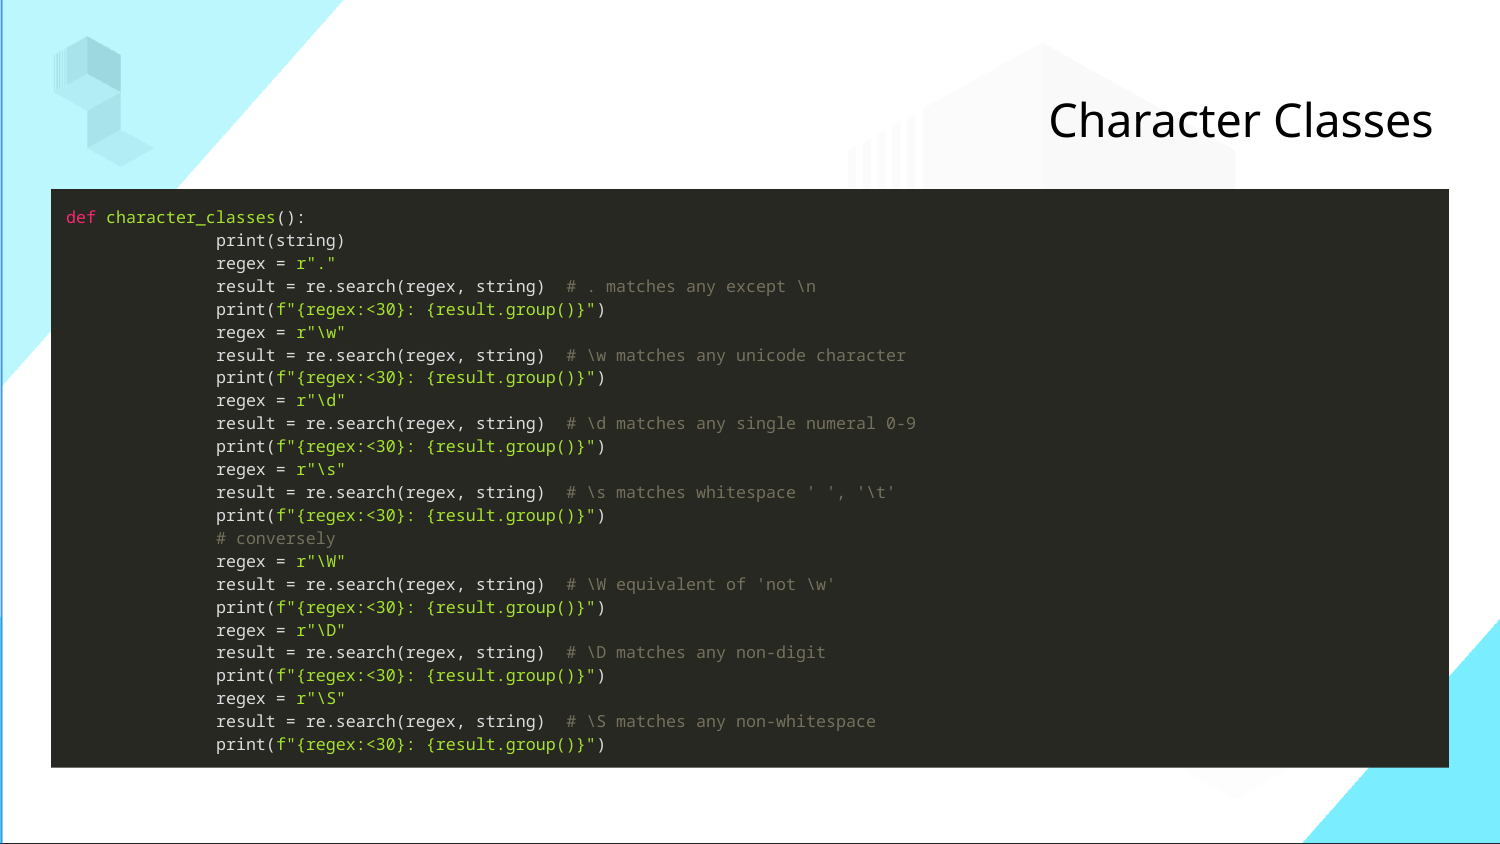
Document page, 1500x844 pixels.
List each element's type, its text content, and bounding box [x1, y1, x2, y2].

list def character_classes(): print(string) regex = r"." result = re.search(regex, string) # . matches any except \n print(f"{regex:<30}: {result.group()}") regex = r"\w" result = re.search(regex, string) # \w matches any unicode character print(f"{regex:<30}: {result.group()}") regex = r"\d" result = re.search(regex, string) # \d matches any single numeral 0-9 print(f"{regex:<30}: {result.group()}") regex = r"\s" result = re.search(regex, string) # \s matches whitespace ' ', '\t' print(f"{regex:<30}: {result.group()}") # conversely regex = r"\W" result = re.search(regex, string) # \W equivalent of 'not \w' print(f"{regex:<30}: {result.group()}") regex = r"\D" result = re.search(regex, string) # \D matches any non-digit print(f"{regex:<30}: {result.group()}") regex = r"\S" result = re.search(regex, string) # \S matches any non-whitespace print(f"{regex:<30}: {result.group()}") [51, 189, 1449, 768]
picture [0, 0, 1500, 844]
title Character Classes [51, 72, 1449, 167]
